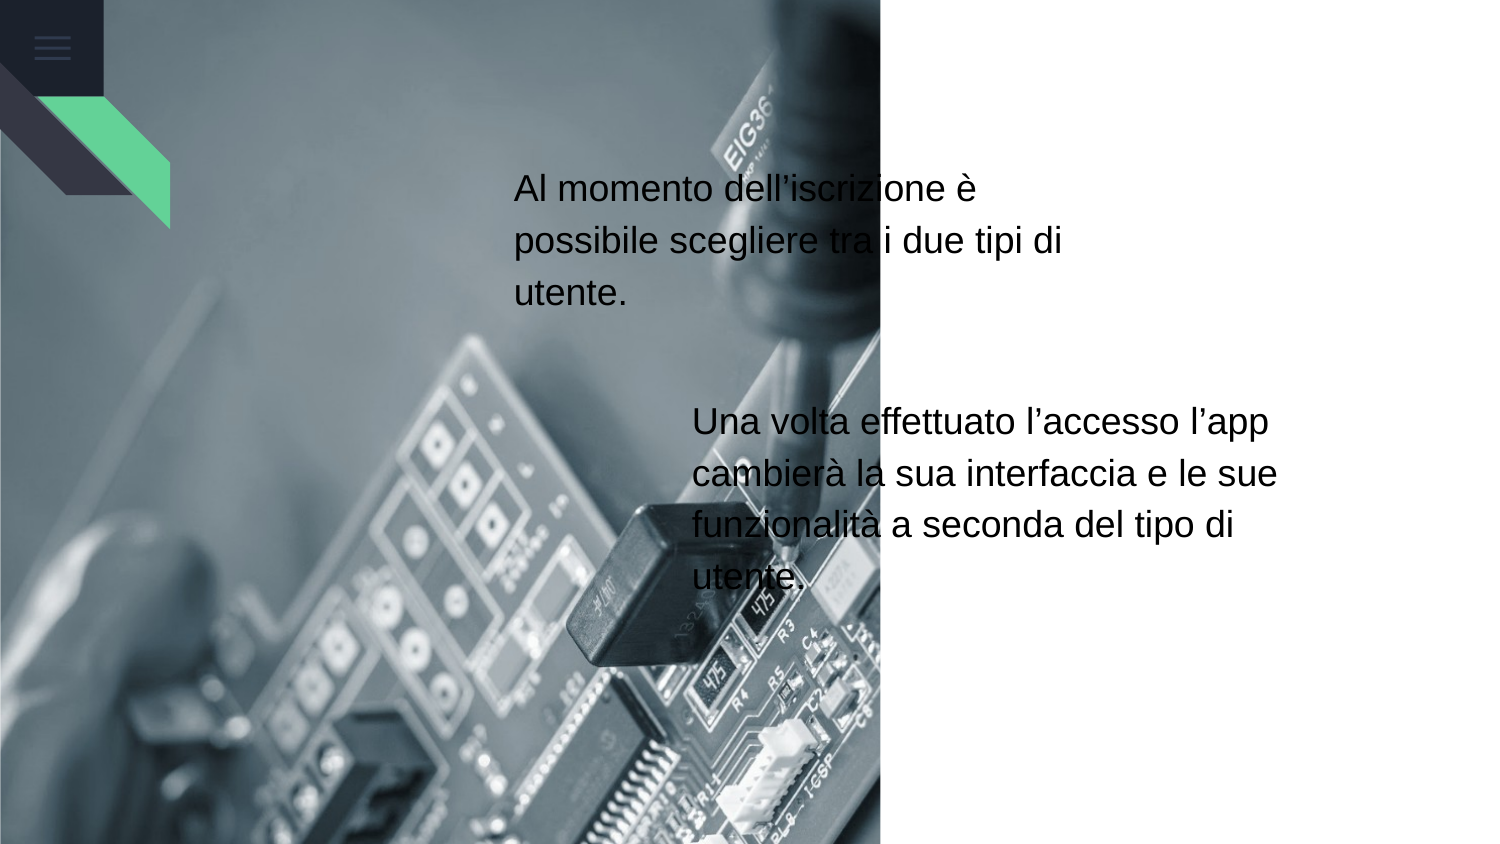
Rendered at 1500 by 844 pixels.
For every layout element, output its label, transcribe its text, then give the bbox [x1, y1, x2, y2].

list Una volta effettuato l’accesso l’app cambierà la sua interfaccia e le sue funzionalità a seconda del tipo di utente. [676, 296, 1365, 613]
picture [0, 212, 881, 637]
picture [732, 235, 742, 251]
picture [643, 235, 654, 241]
text_box Al momento dell’iscrizione è possibile scegliere tra i due tipi di utente. [498, 142, 1148, 234]
picture [606, 235, 616, 251]
picture [711, 235, 722, 241]
picture [770, 235, 781, 241]
picture [519, 235, 529, 251]
picture [857, 243, 867, 251]
picture [539, 235, 550, 251]
picture [803, 235, 814, 241]
